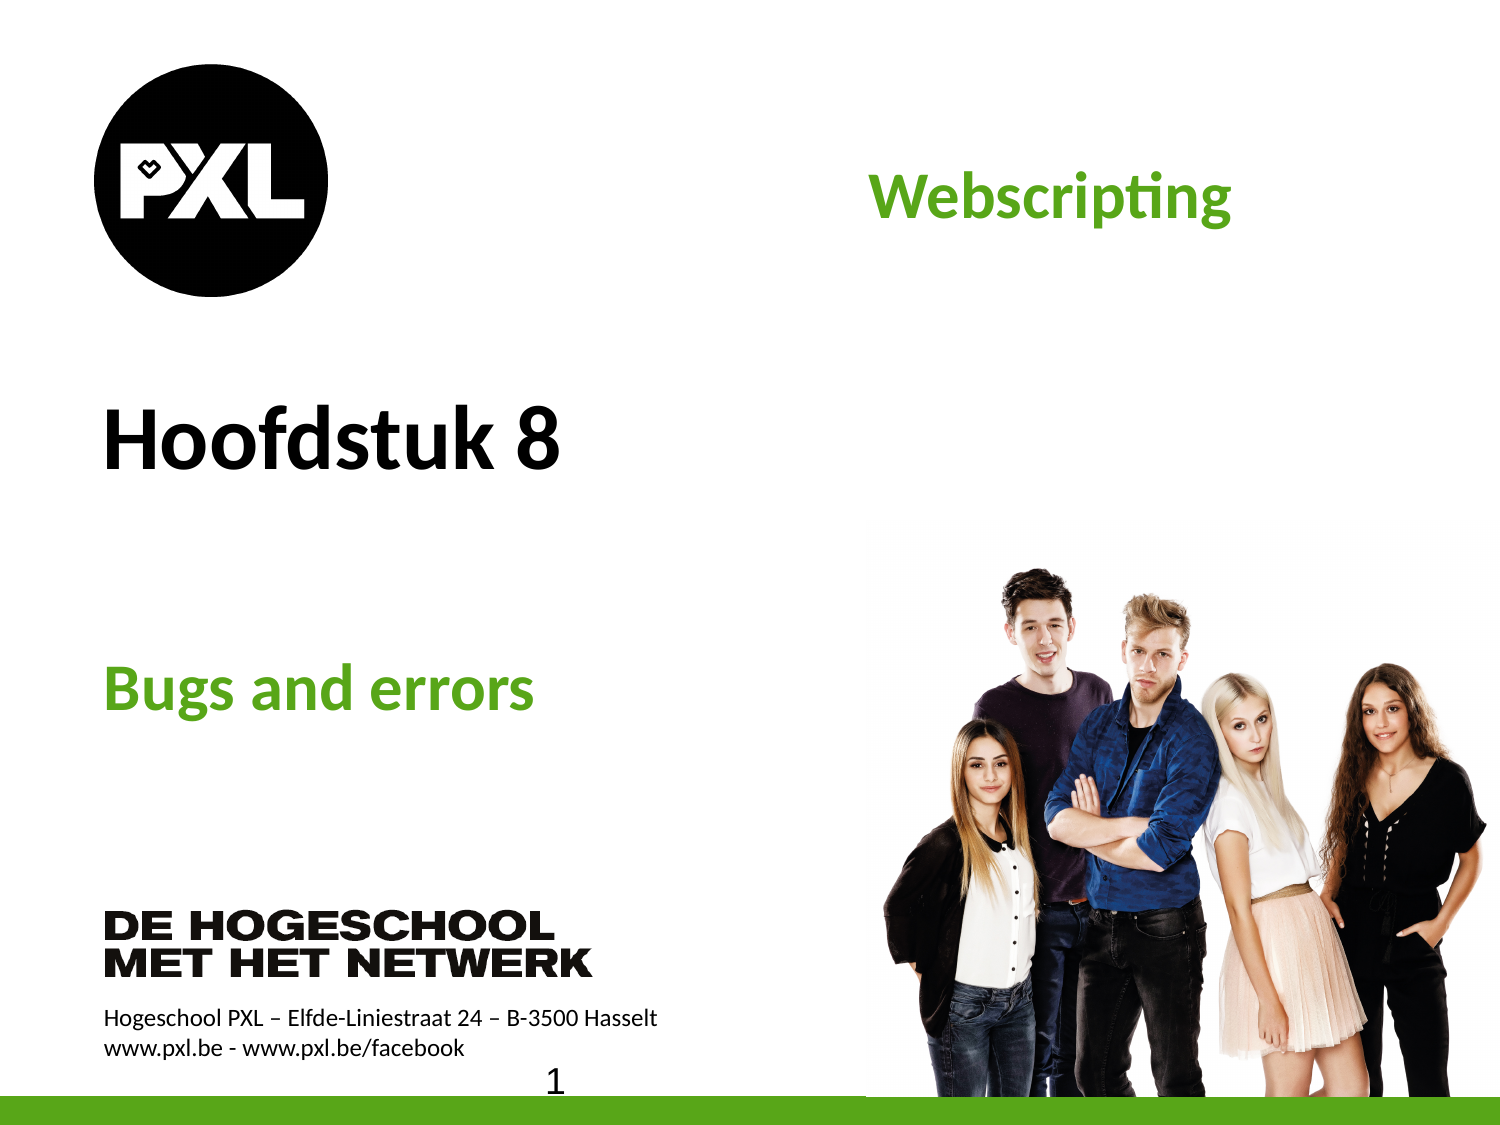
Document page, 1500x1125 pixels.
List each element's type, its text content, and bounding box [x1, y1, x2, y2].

text_box <number> [530, 1049, 880, 1110]
text_box Bugs and errors [88, 635, 878, 823]
picture [94, 64, 328, 297]
text_box Hoofdstuk 8 [87, 312, 1363, 554]
picture [105, 909, 593, 977]
picture [866, 520, 1500, 1097]
